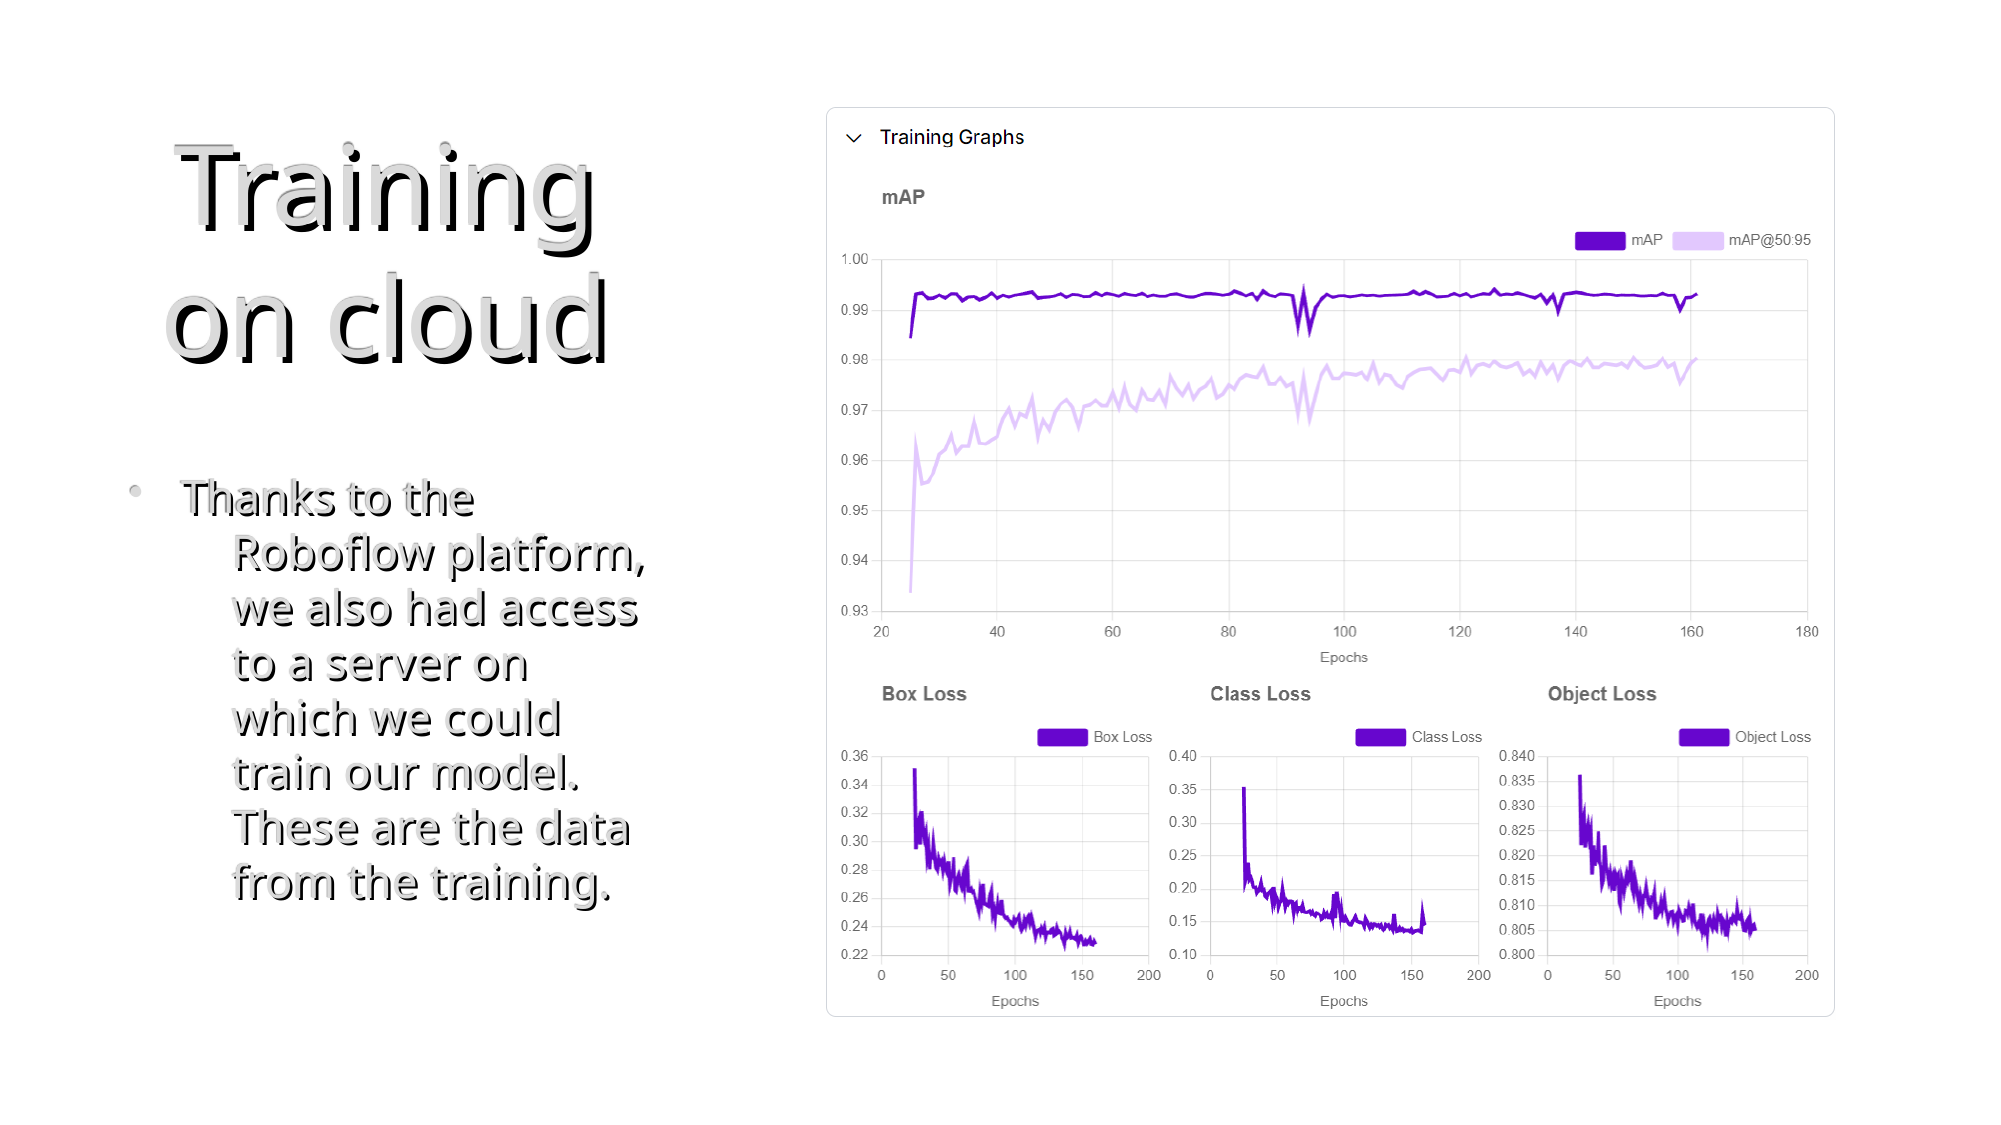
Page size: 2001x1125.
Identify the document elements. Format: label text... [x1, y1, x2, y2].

picture [824, 104, 1836, 1021]
list Thanks to the Roboflow platform, we also had access to a server on which we could train our model. These are the data from the training. [103, 460, 667, 1021]
title Training on cloud [103, 104, 667, 387]
